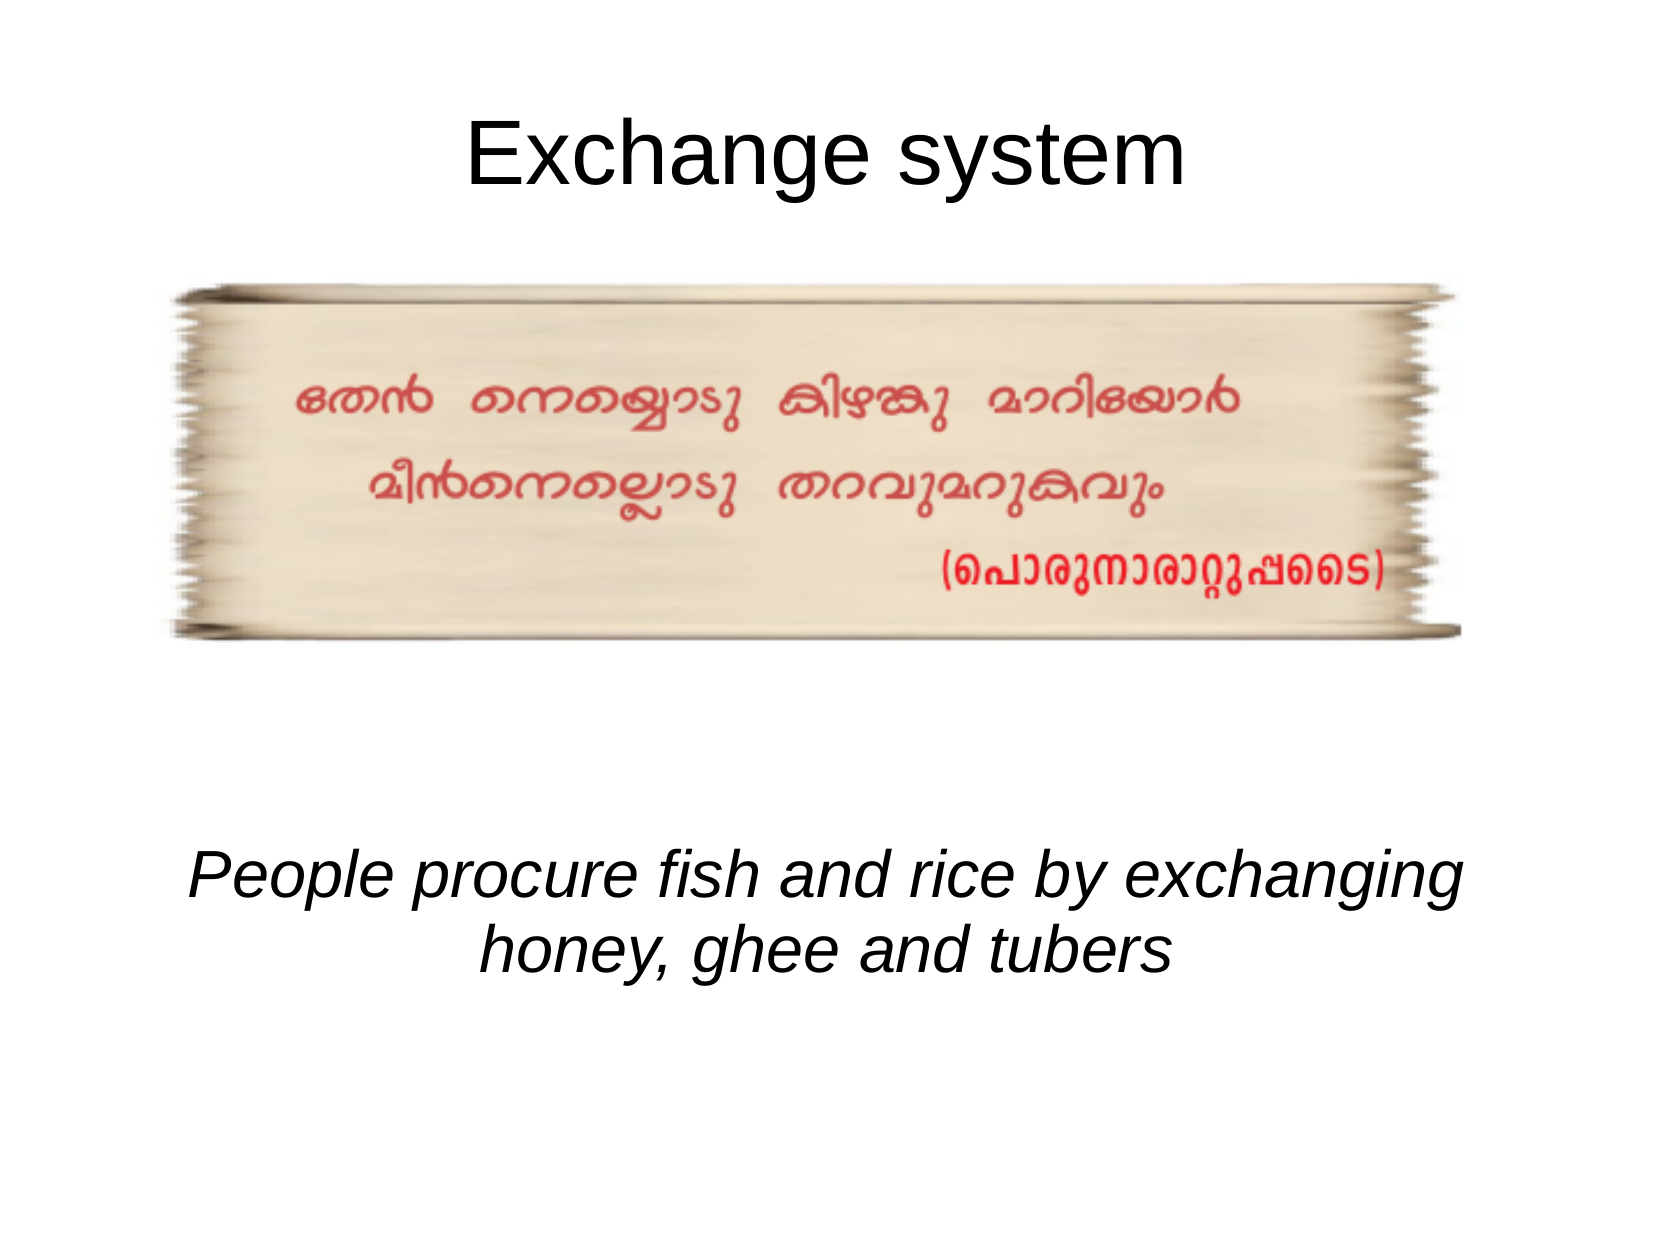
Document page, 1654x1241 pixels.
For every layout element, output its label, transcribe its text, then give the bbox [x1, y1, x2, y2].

title Exchange system [82, 49, 1571, 233]
subtitle People procure fish and rice by exchanging honey, ghee and tubers [82, 233, 1571, 1066]
